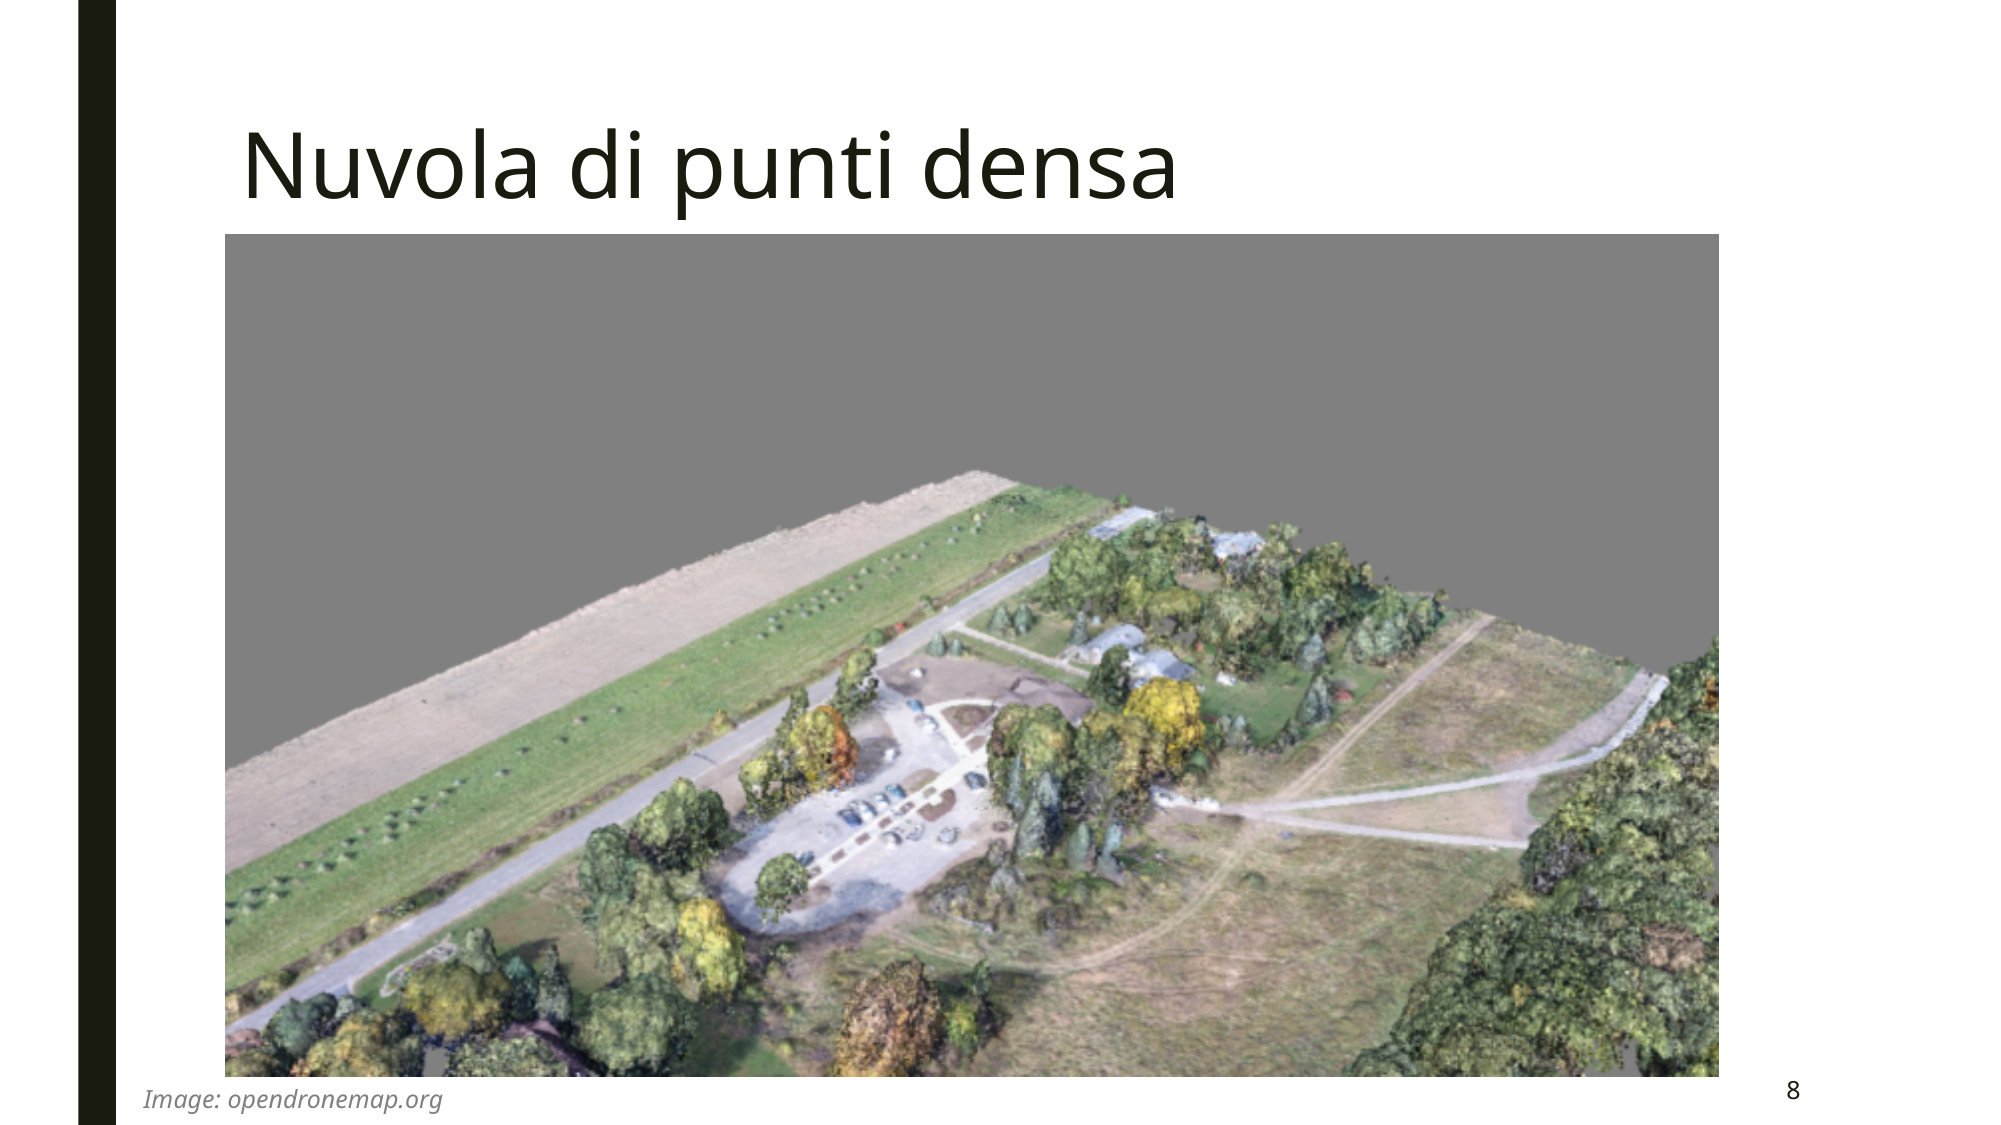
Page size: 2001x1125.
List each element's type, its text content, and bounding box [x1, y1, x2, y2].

picture [225, 234, 1719, 1077]
text_box Image: opendronemap.org [128, 1076, 459, 1122]
slide_number <number> [1553, 1058, 1816, 1125]
title Nuvola di punti densa [225, 112, 1970, 357]
